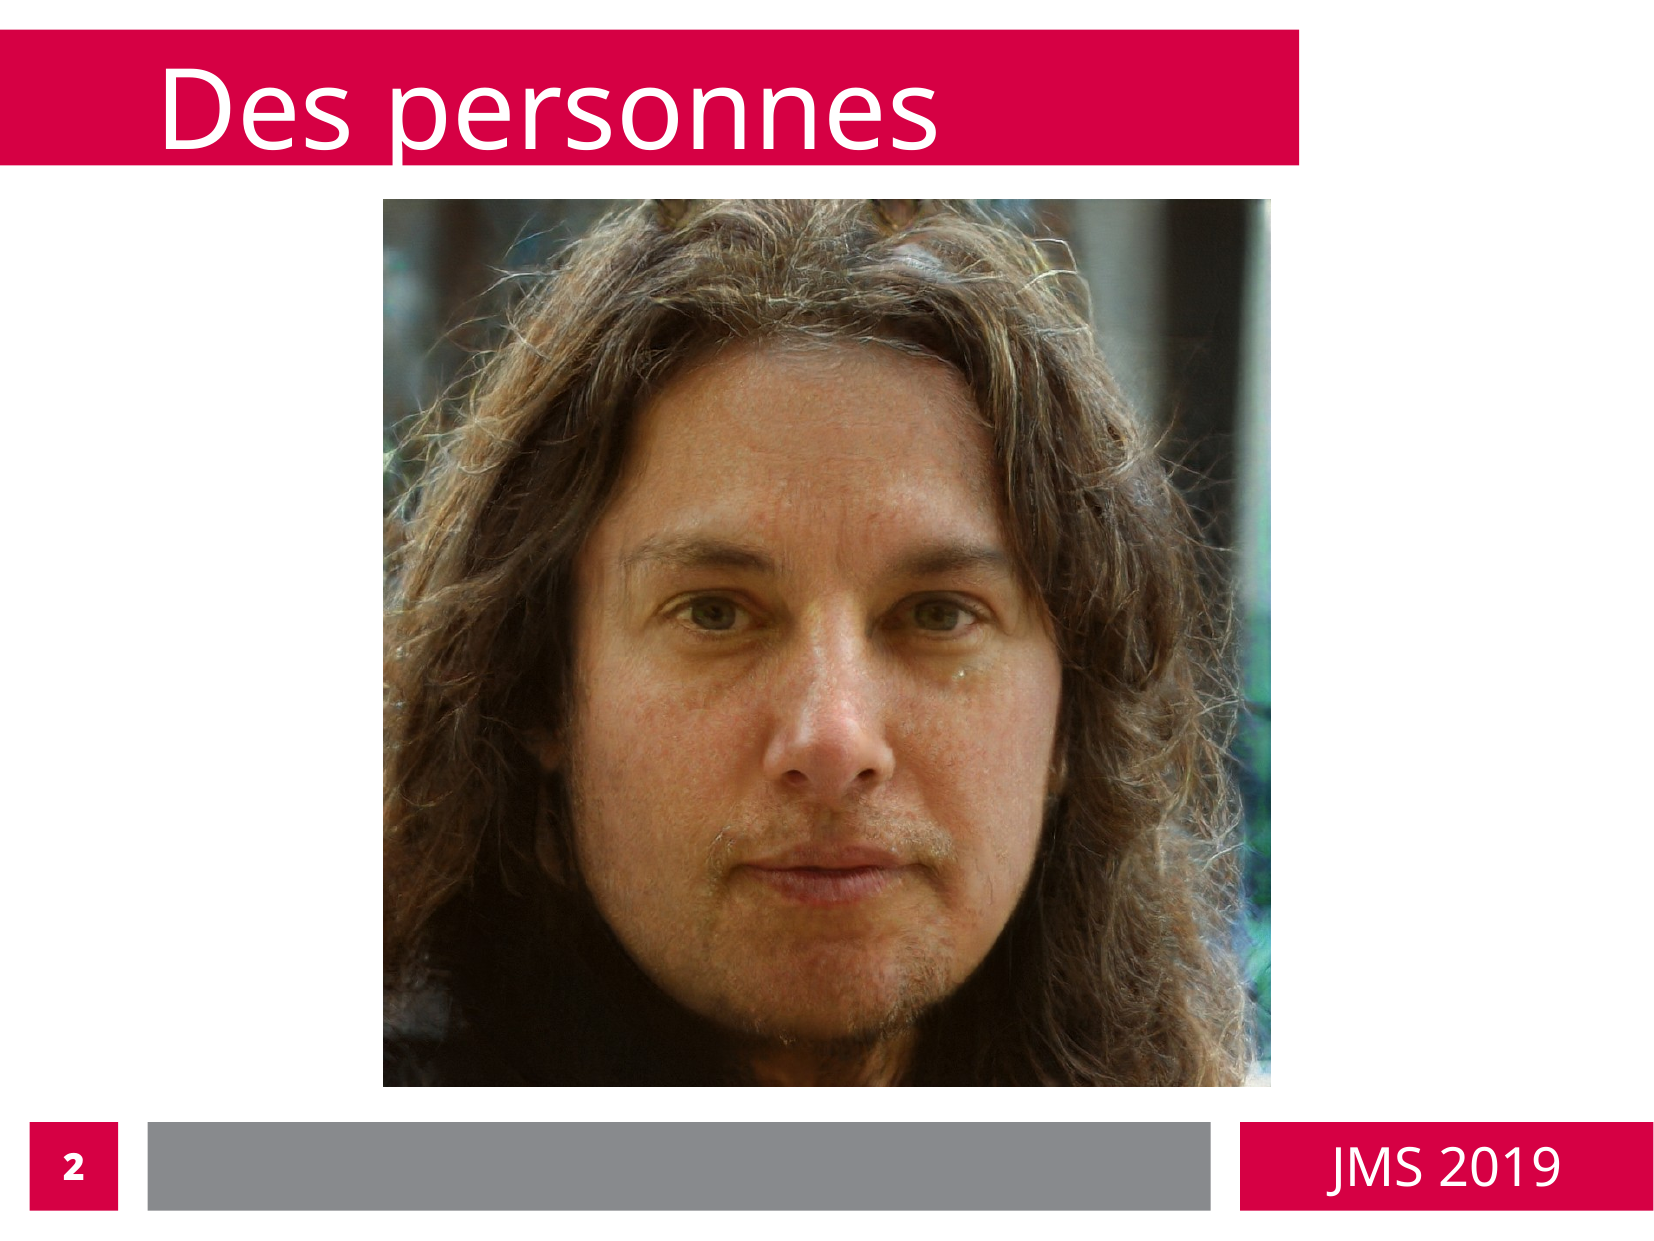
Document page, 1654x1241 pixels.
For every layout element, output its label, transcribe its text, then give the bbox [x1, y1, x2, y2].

picture [383, 199, 1271, 1087]
title Des personnes [0, 29, 1229, 178]
